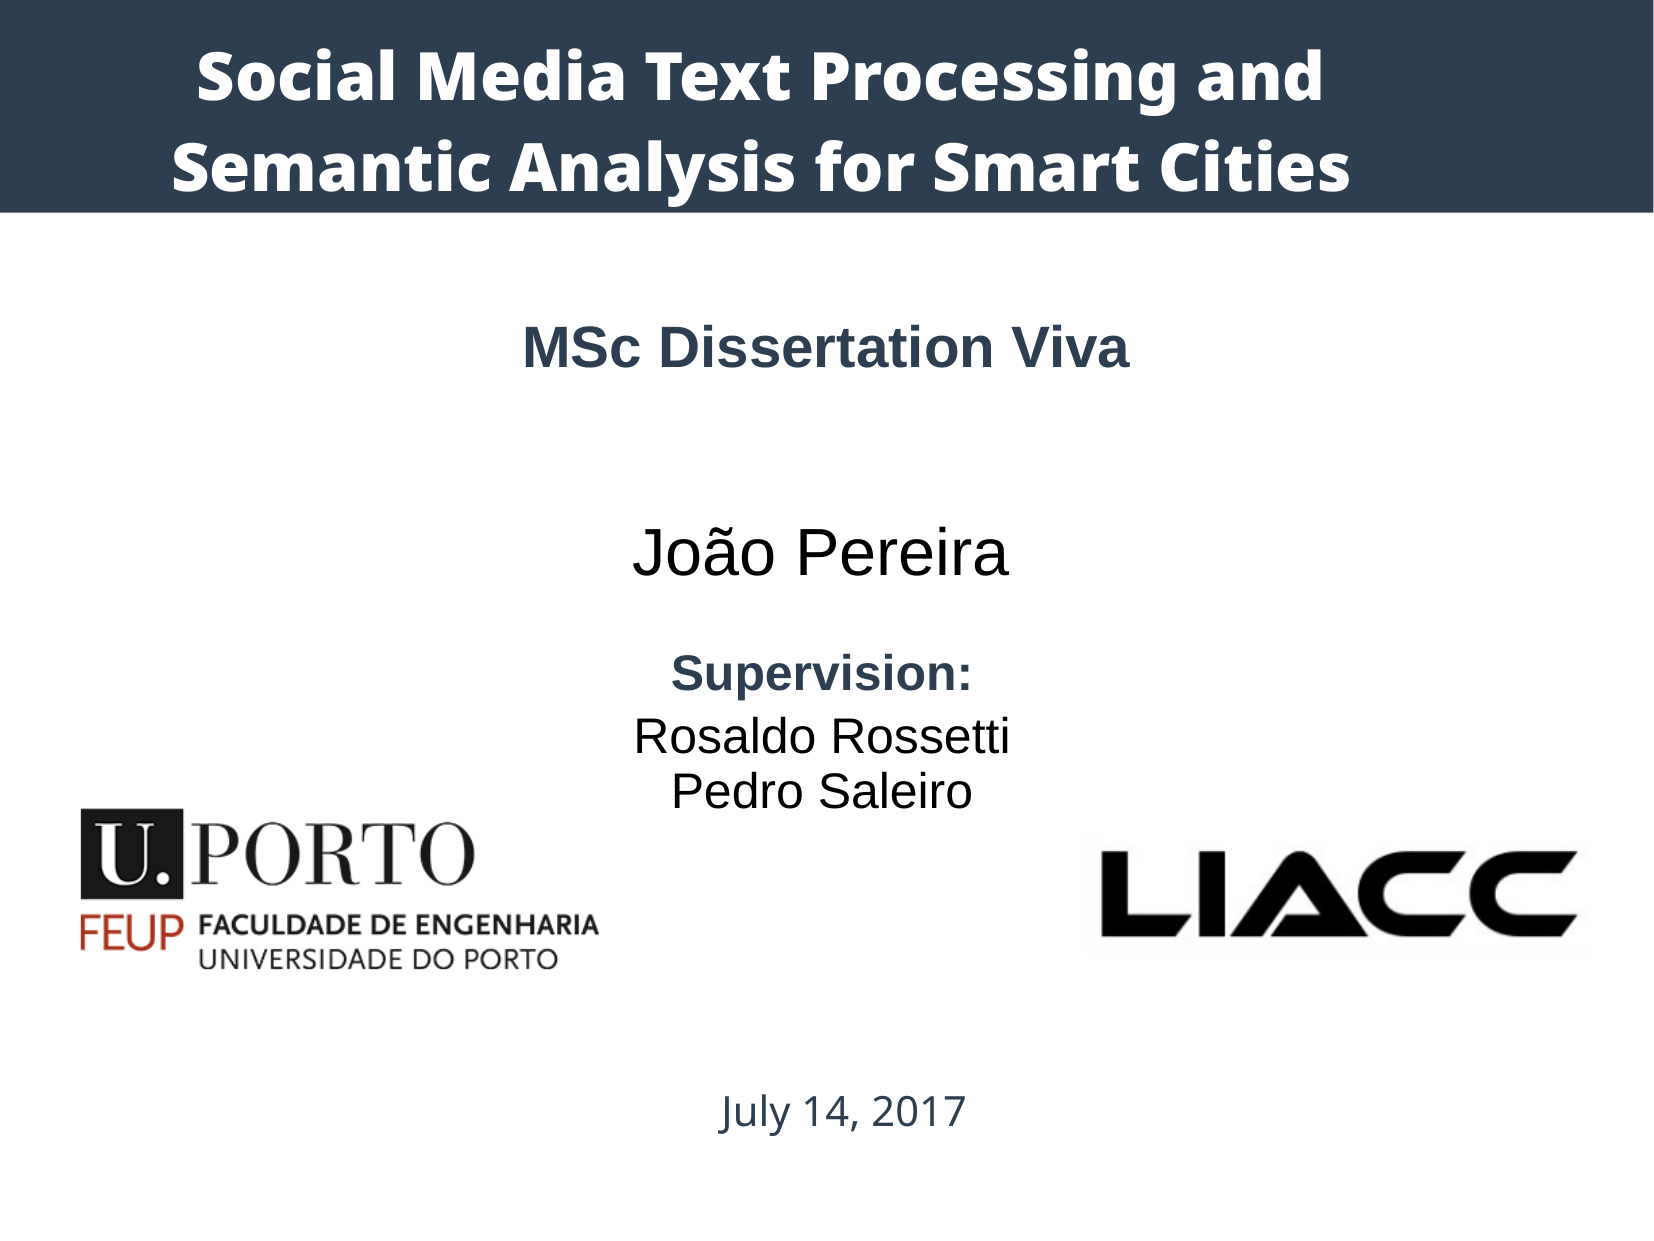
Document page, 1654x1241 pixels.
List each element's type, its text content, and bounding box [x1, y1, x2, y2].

text_box Supervision: [655, 637, 989, 700]
text_box João Pereira [617, 507, 1027, 603]
subtitle July 14, 2017 [673, 1062, 1016, 1158]
text_box Rosaldo Rossetti Pedro Saleiro [618, 700, 1026, 827]
title Social Media Text Processing and Semantic Analysis for Smart Cities [171, 29, 1483, 190]
picture [70, 684, 610, 1090]
text_box MSc Dissertation Viva [507, 307, 1146, 402]
picture [1086, 834, 1593, 957]
